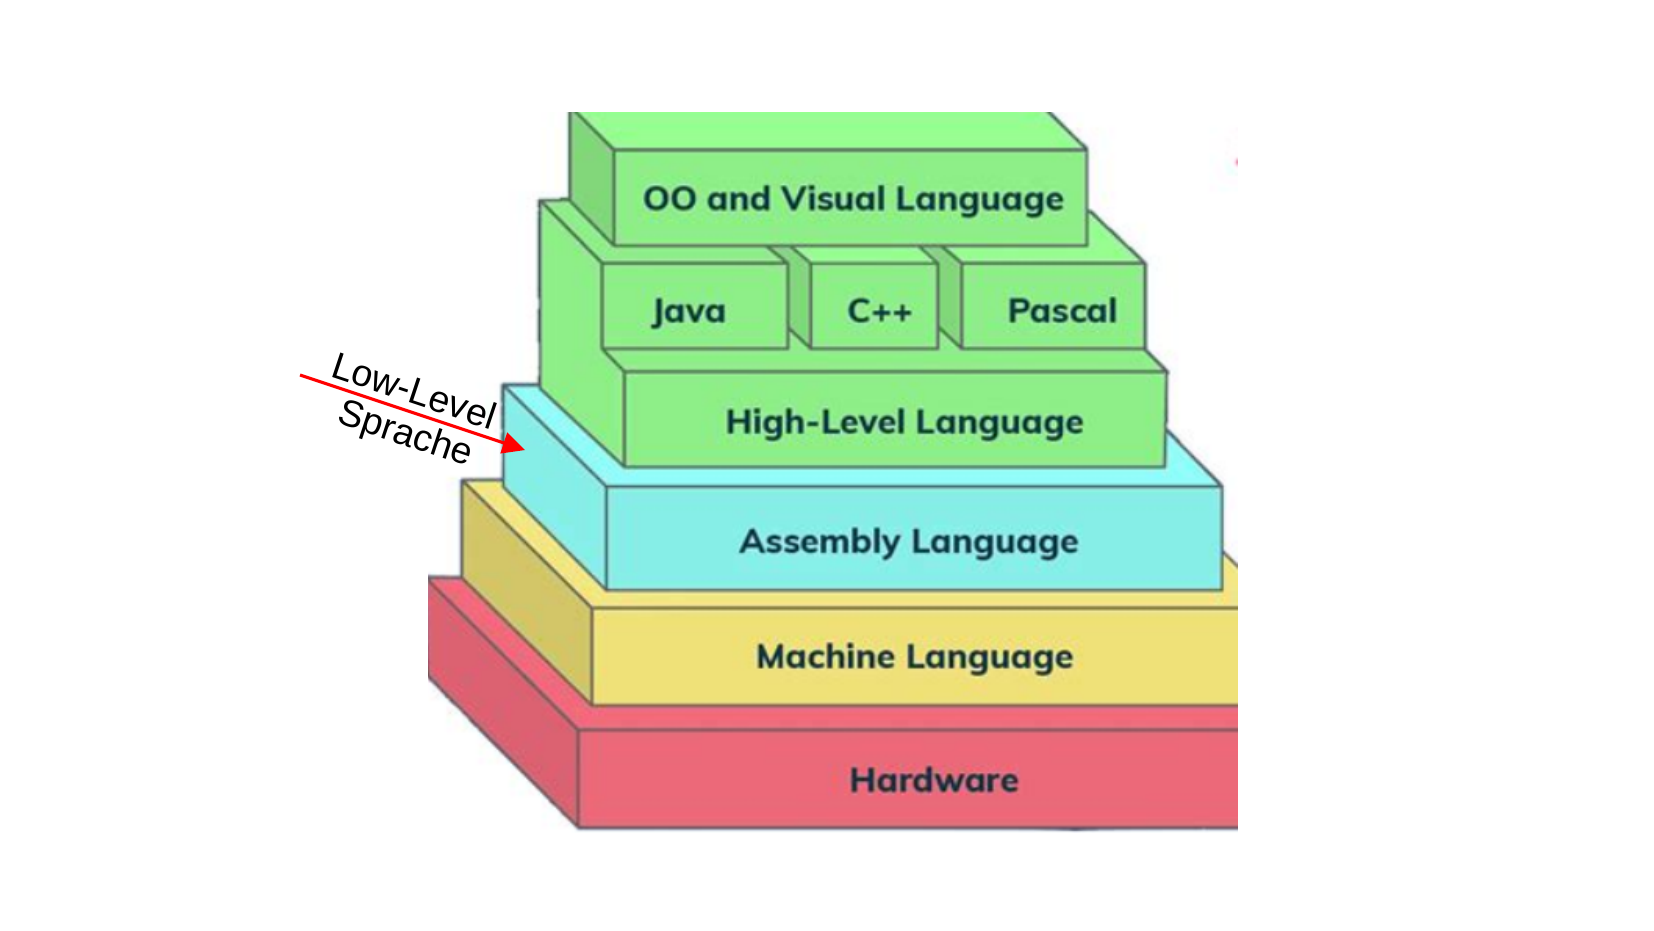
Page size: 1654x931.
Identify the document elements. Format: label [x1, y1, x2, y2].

picture [428, 112, 1238, 833]
